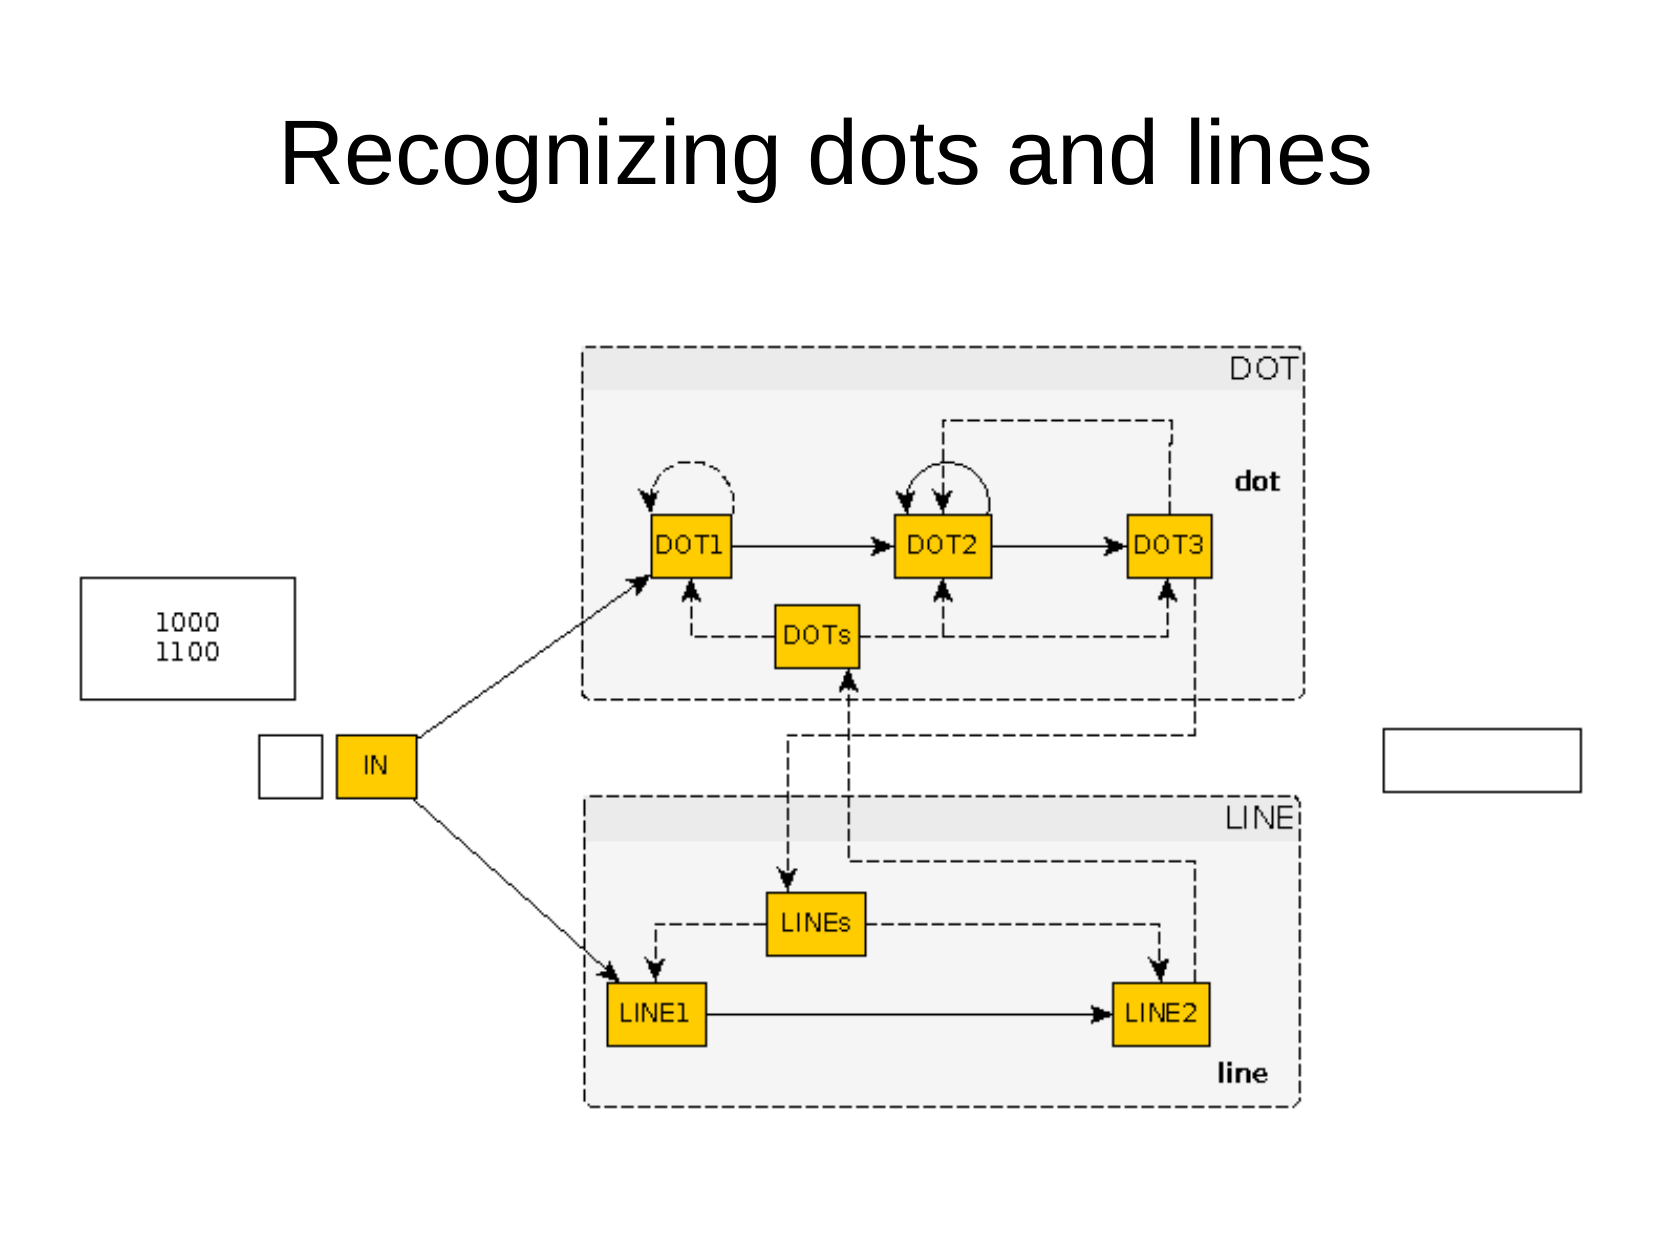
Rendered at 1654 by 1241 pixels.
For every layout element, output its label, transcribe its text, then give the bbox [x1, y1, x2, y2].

title Recognizing dots and lines [82, 49, 1571, 257]
picture [49, 315, 1614, 1141]
